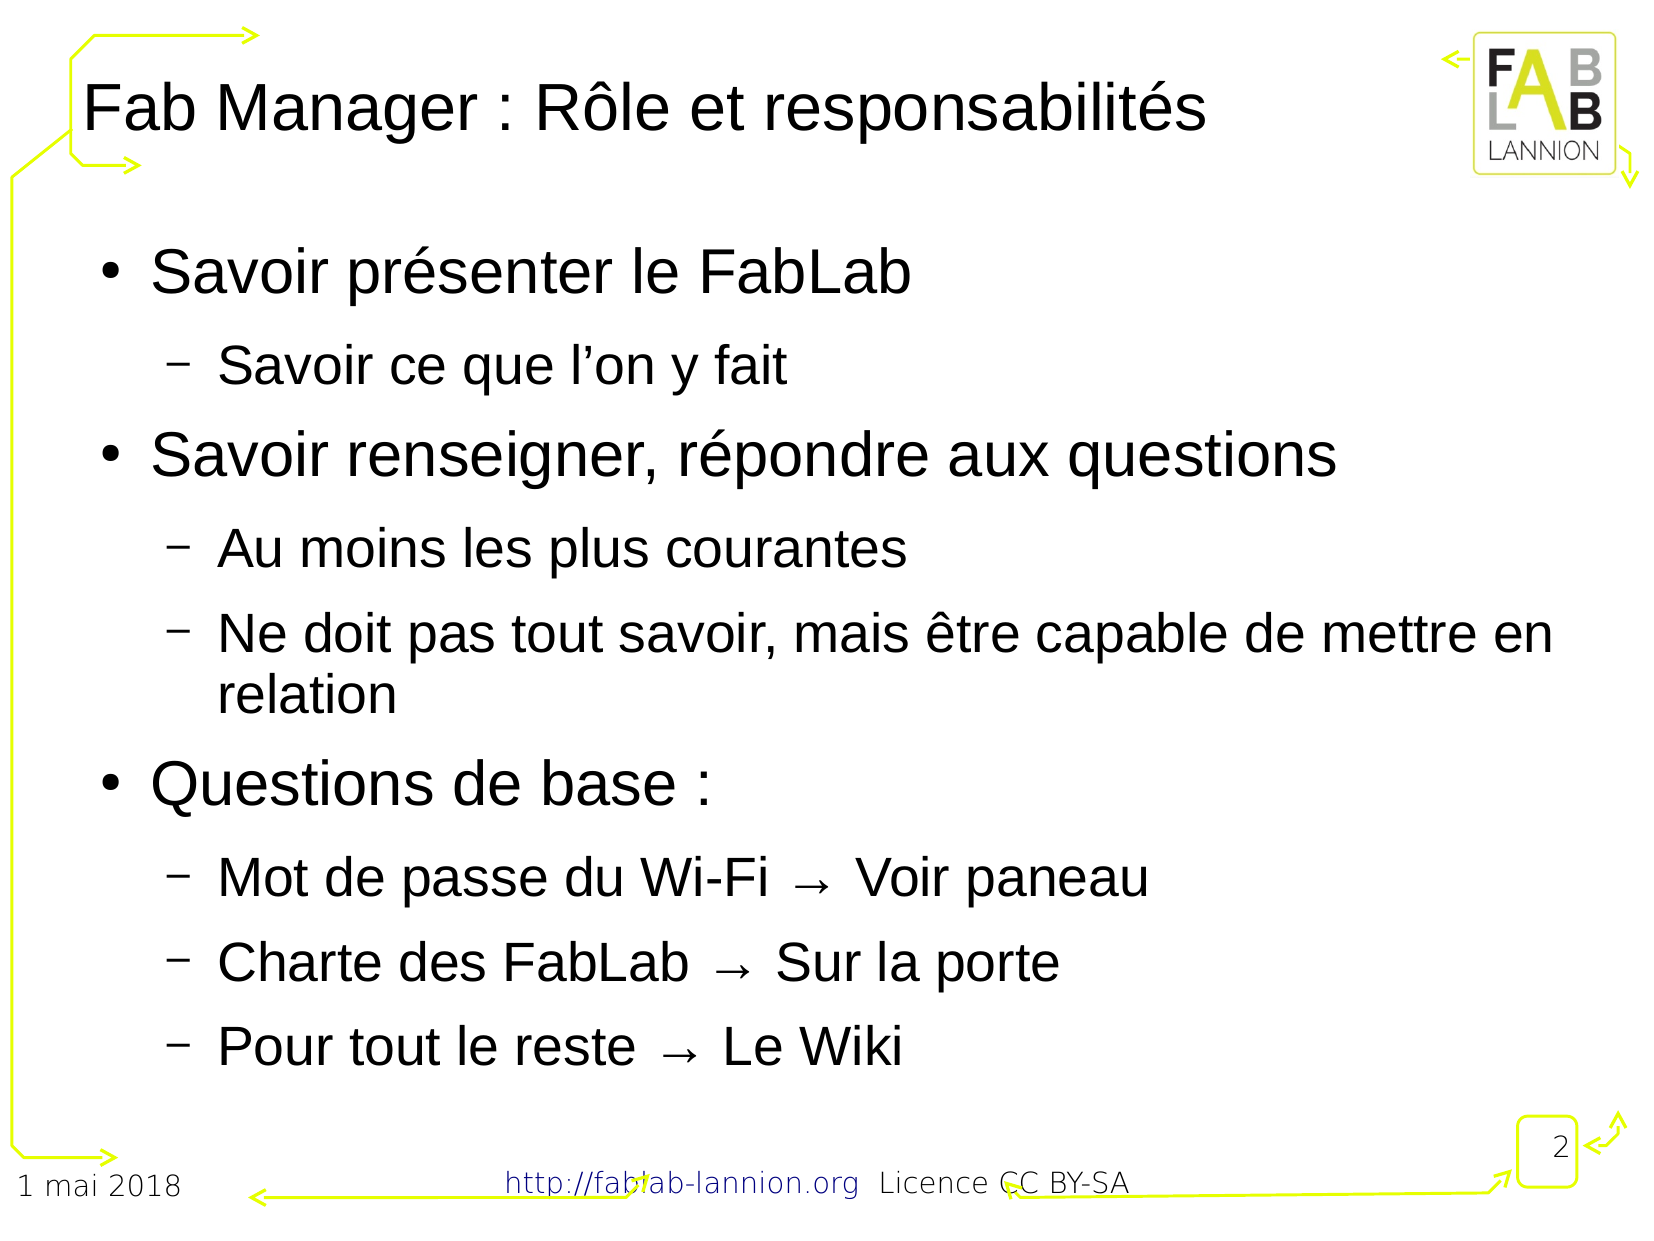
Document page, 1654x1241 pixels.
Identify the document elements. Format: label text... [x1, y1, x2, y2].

picture [1470, 29, 1619, 178]
title Fab Manager : Rôle et responsabilités [82, 49, 1441, 166]
list Savoir présenter le FabLab Savoir ce que l’on y fait Savoir renseigner, répondre aux questions Au moins les plus courantes Ne doit pas tout savoir, mais être capable de mettre en relation Questions de base : Mot de passe du Wi-Fi → Voir paneau Charte des FabLab → Sur la porte Pour tout le reste → Le Wiki [82, 236, 1571, 1080]
